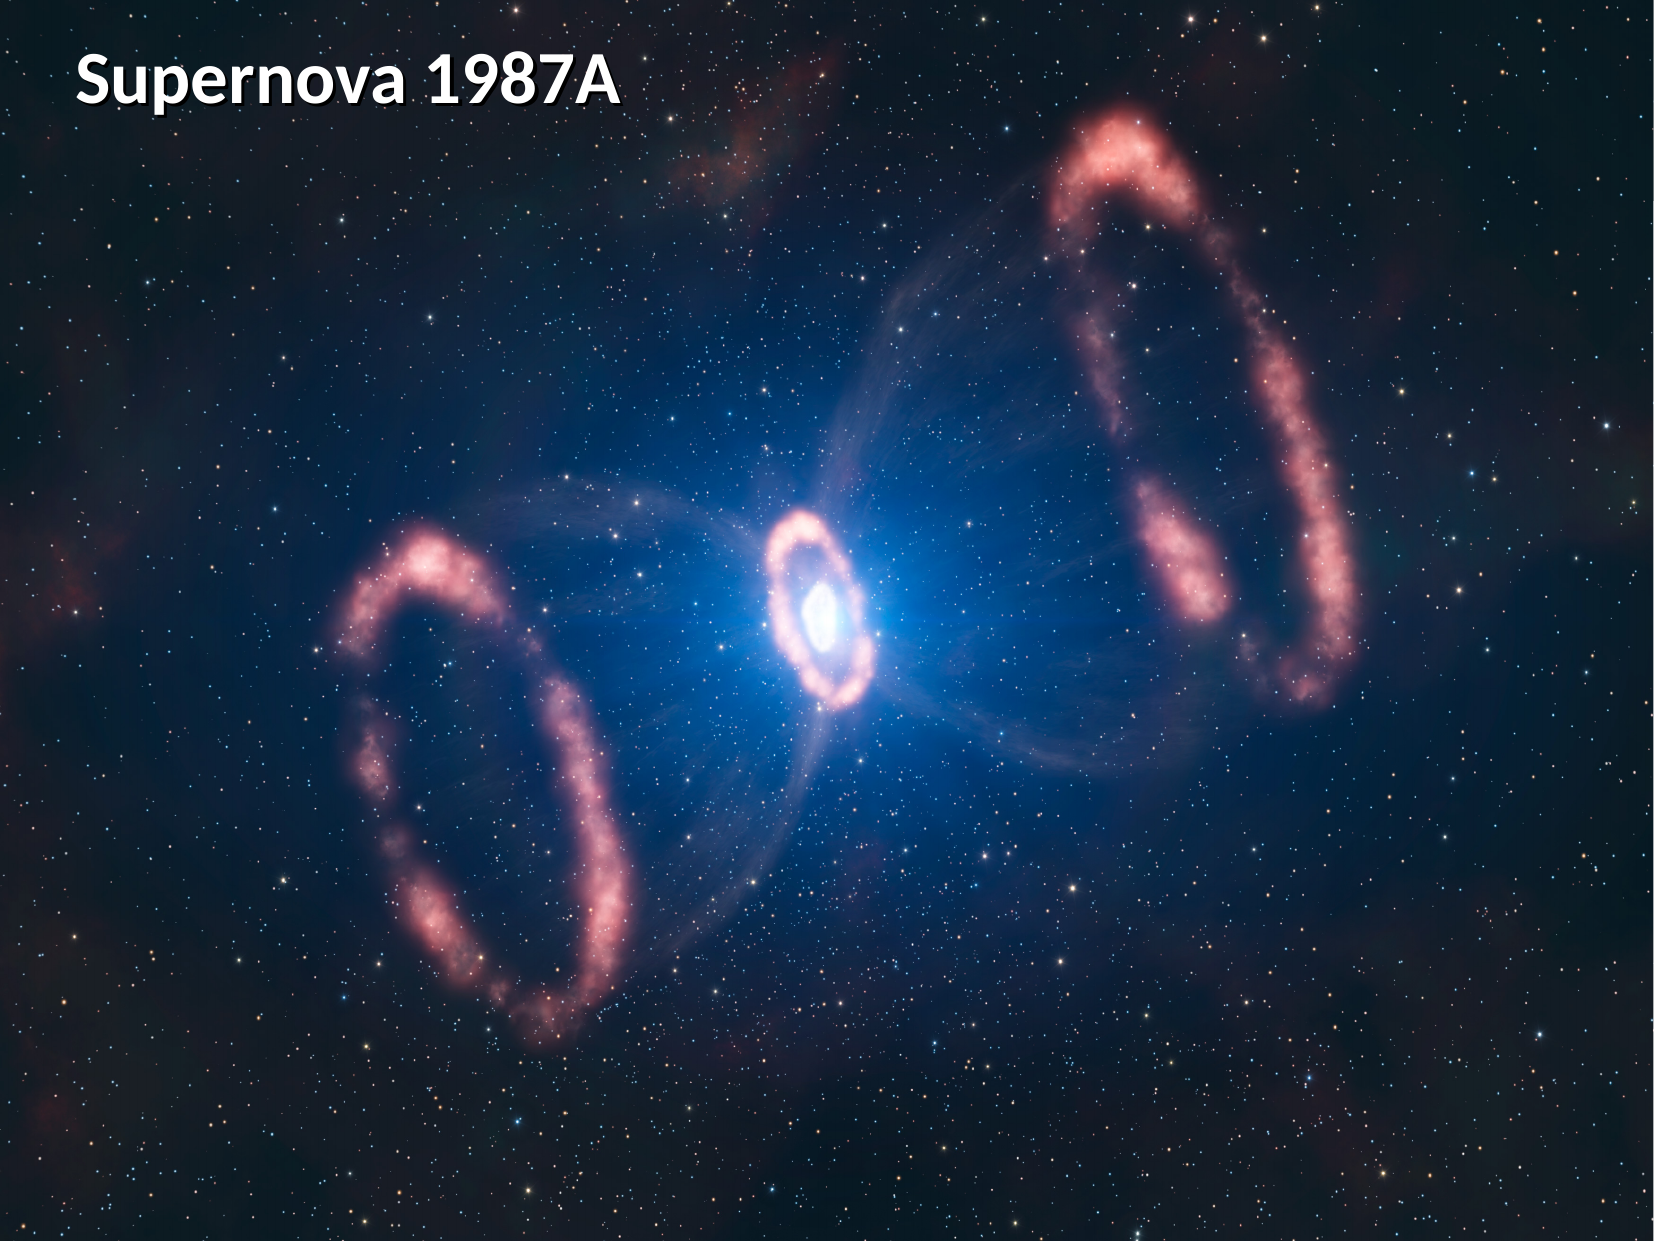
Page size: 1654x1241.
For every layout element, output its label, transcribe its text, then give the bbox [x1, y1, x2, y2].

picture [0, 0, 1654, 1241]
title Supernova 1987A [75, 19, 1564, 151]
